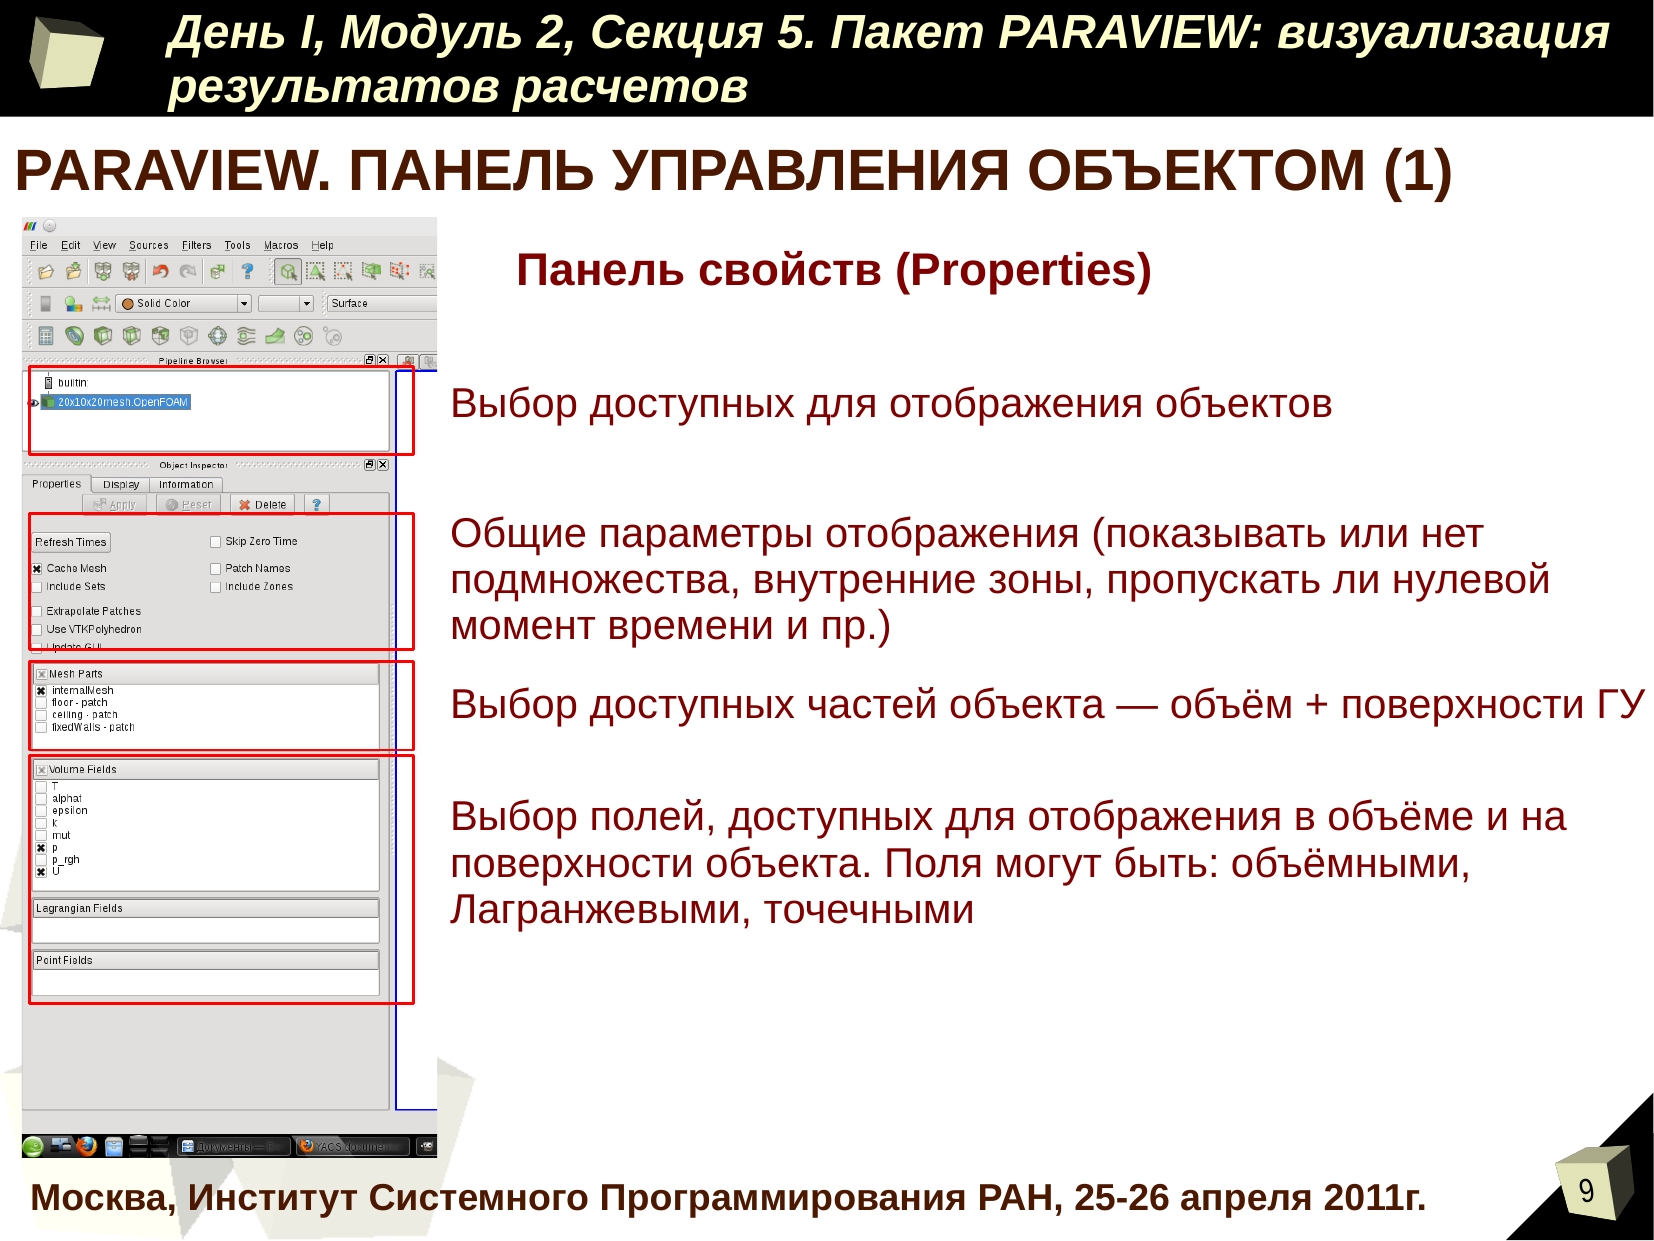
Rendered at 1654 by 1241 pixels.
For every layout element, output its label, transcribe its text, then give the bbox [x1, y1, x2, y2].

text_box Выбор доступных частей объекта — объём + поверхности ГУ [435, 673, 1654, 735]
text_box Выбор доступных для отображения объектов [435, 372, 1348, 434]
picture [464, 1193, 472, 1198]
text_box Общие параметры отображения (показывать или нет подмножества, внутренние зоны, пропускать ли нулевой момент времени и пр.) [435, 501, 1566, 657]
text_box PARAVIEW. ПАНЕЛЬ УПРАВЛЕНИЯ ОБЪЕКТОМ (1) [0, 130, 1654, 211]
text_box Панель свойств (Properties) [501, 236, 1169, 303]
text_box Выбор полей, доступных для отображения в объёме и на поверхности объекта. Поля могут быть: объёмными, Лагранжевыми, точечными [435, 785, 1582, 940]
picture [0, 217, 477, 1241]
